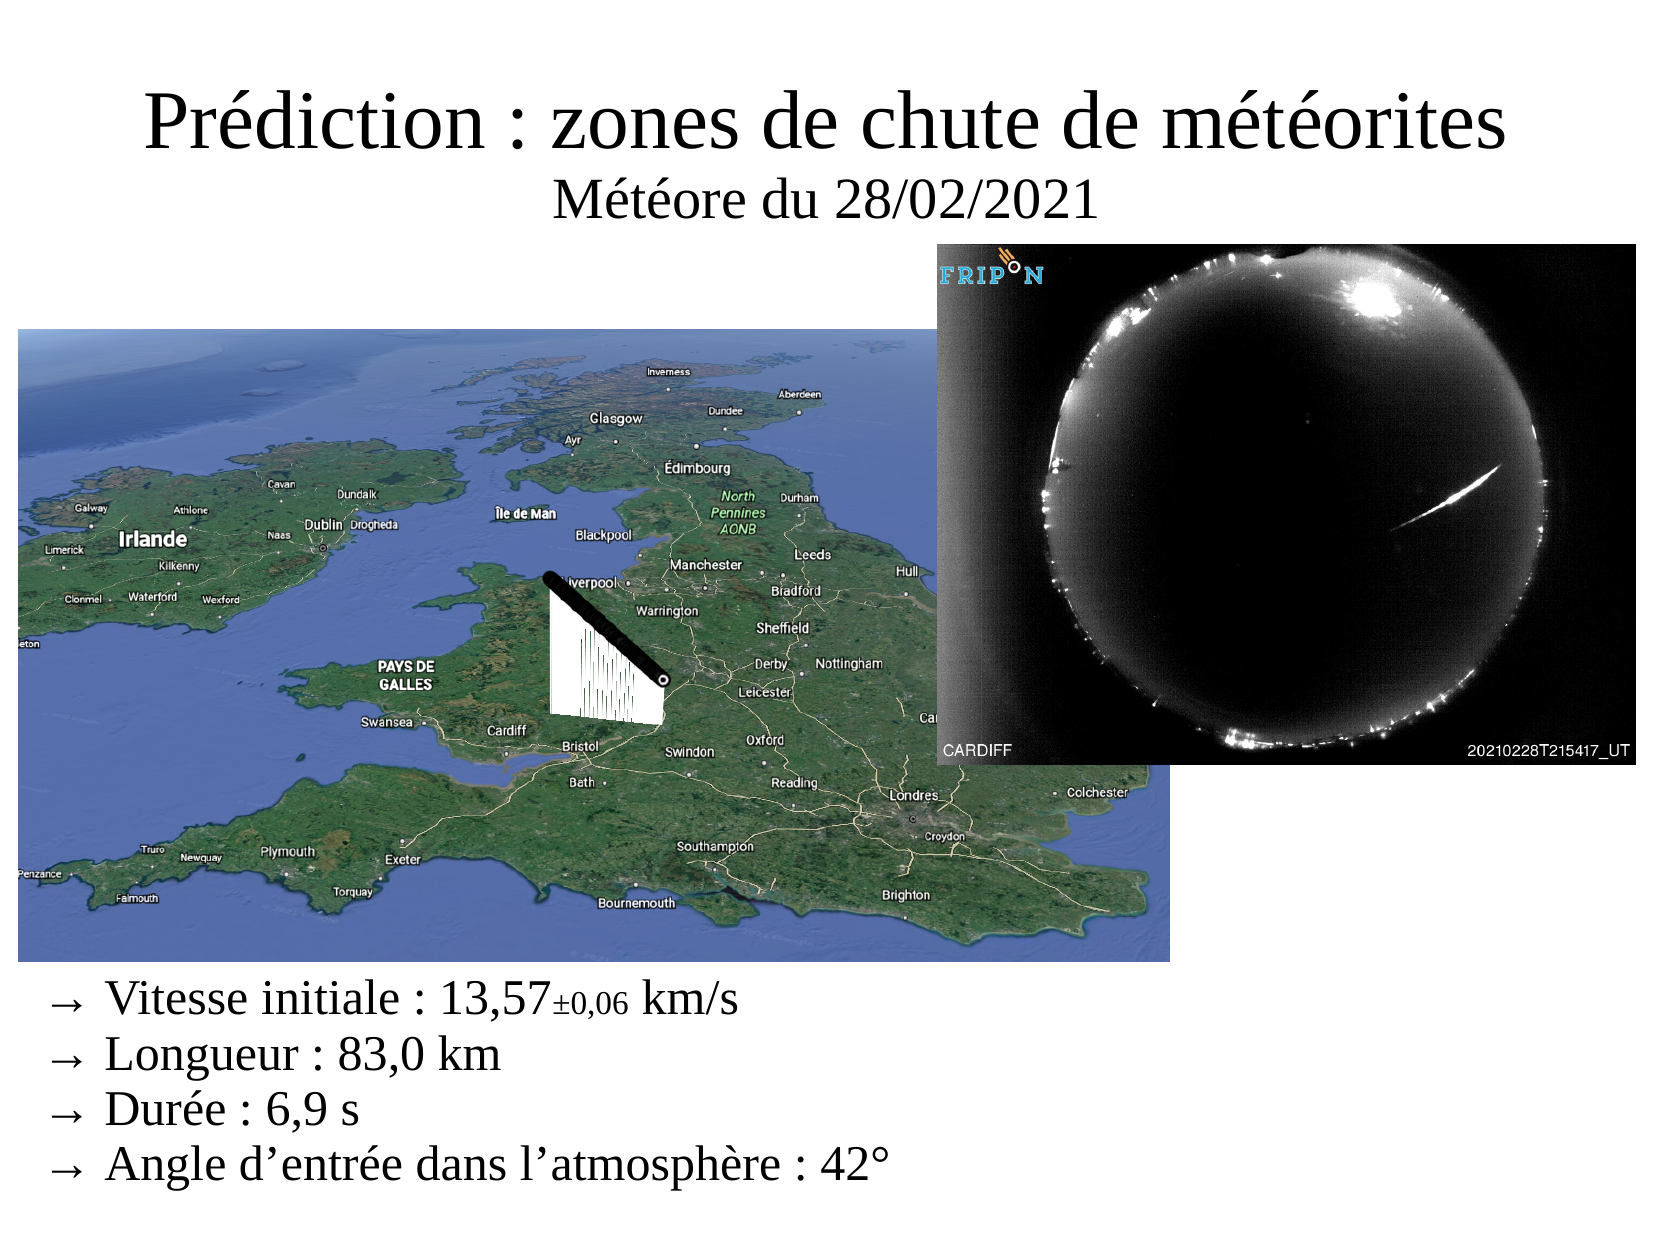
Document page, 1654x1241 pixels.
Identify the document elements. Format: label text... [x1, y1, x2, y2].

picture [18, 244, 1636, 962]
title Prédiction : zones de chute de météorites Météore du 28/02/2021 [82, 49, 1571, 257]
text_box → Vitesse initiale : 13,57±0,06 km/s → Longueur : 83,0 km → Durée : 6,9 s → Angle d’entrée dans l’atmosphère : 42° [41, 946, 916, 1216]
